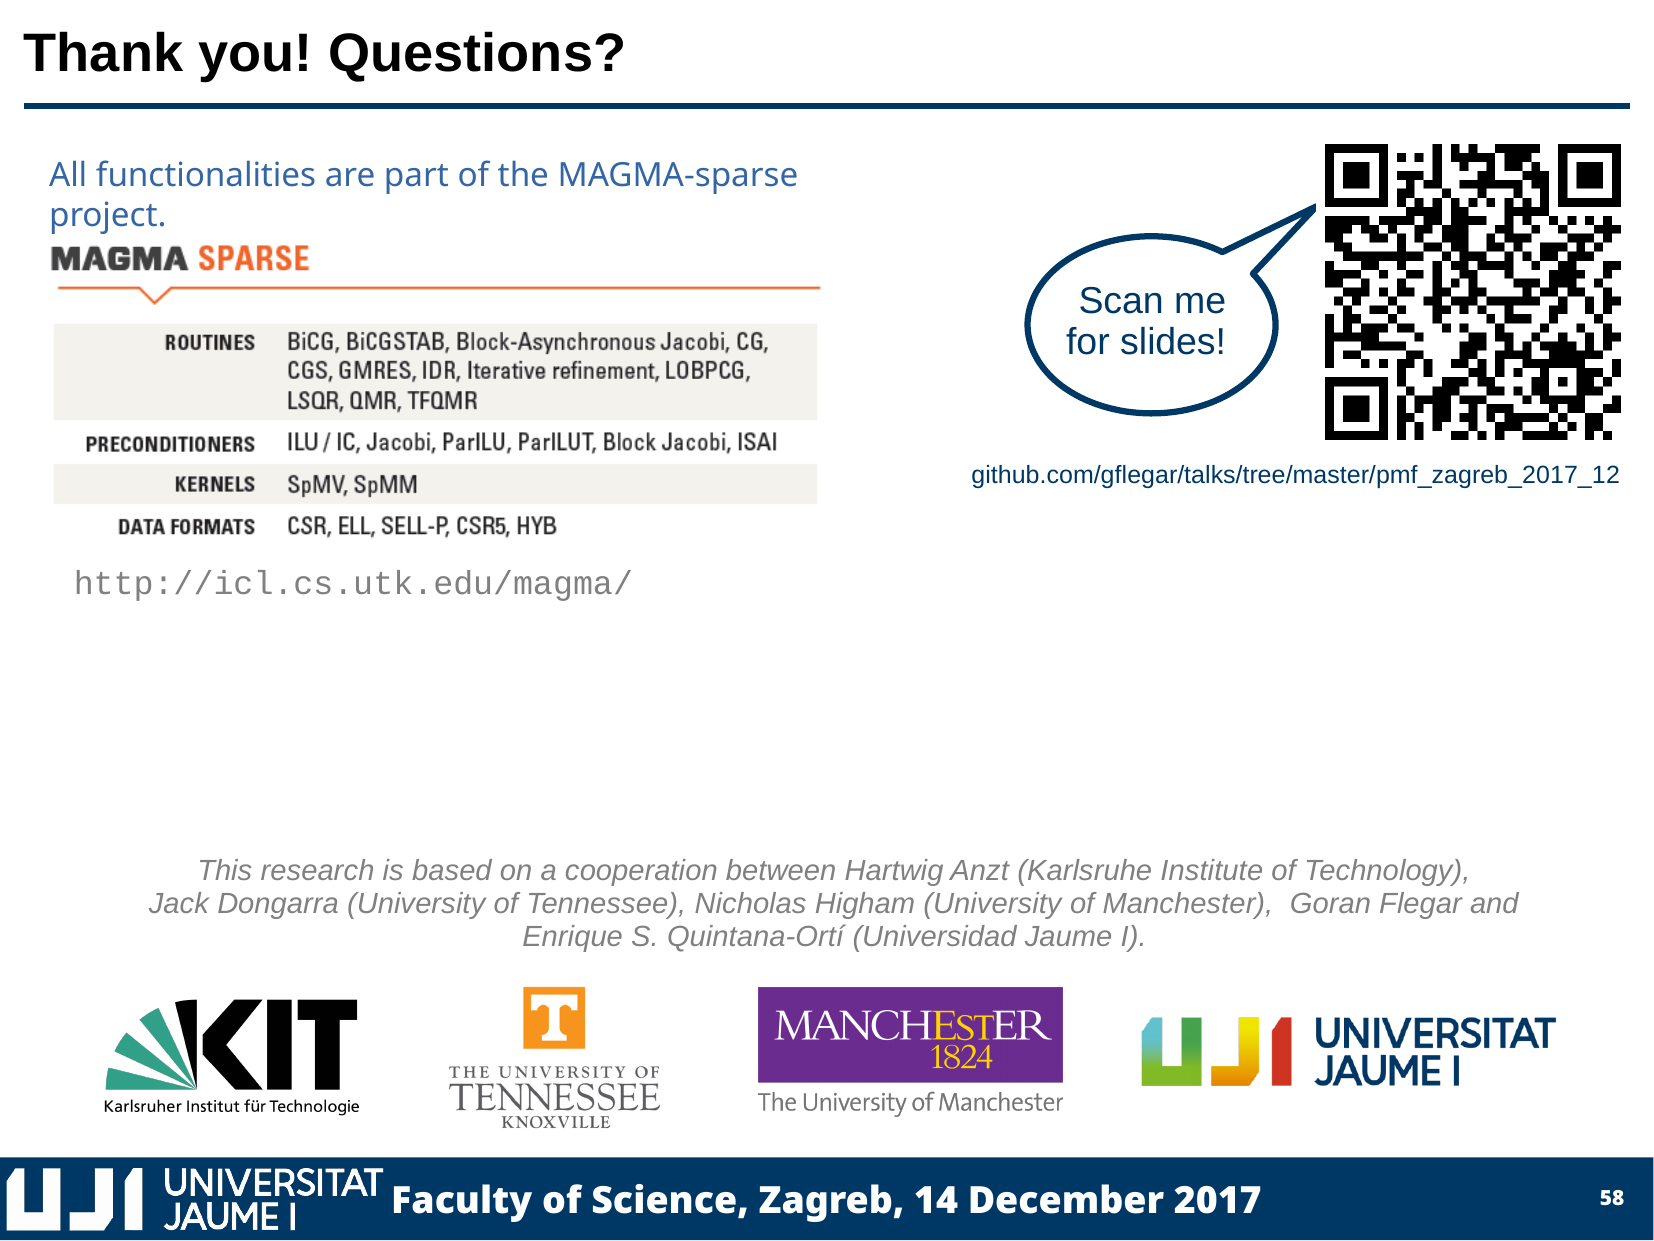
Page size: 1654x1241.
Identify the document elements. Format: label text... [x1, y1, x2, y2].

picture [758, 987, 1063, 1117]
title Thank you! Questions? [23, 0, 1630, 107]
text_box http://icl.cs.utk.edu/magma/ [59, 554, 649, 610]
picture [43, 241, 827, 555]
picture [103, 993, 361, 1123]
picture [1316, 135, 1630, 449]
text_box All functionalities are part of the MAGMA-sparse project. [34, 145, 910, 241]
text_box github.com/gflegar/talks/tree/master/pmf_zagreb_2017_12 [956, 453, 1637, 497]
text_box Scan me for slides! [1051, 271, 1252, 371]
picture [1139, 1009, 1563, 1091]
picture [0, 1158, 390, 1241]
text_box This research is based on a cooperation between Hartwig Anzt (Karlsruhe Institute of Technology), Jack Dongarra (University of Tennessee), Nicholas Higham (University of Manchester), Goran Flegar and Enrique S. Quintana-Ortí (Universidad Jaume I). [131, 846, 1539, 960]
picture [387, 968, 721, 1156]
